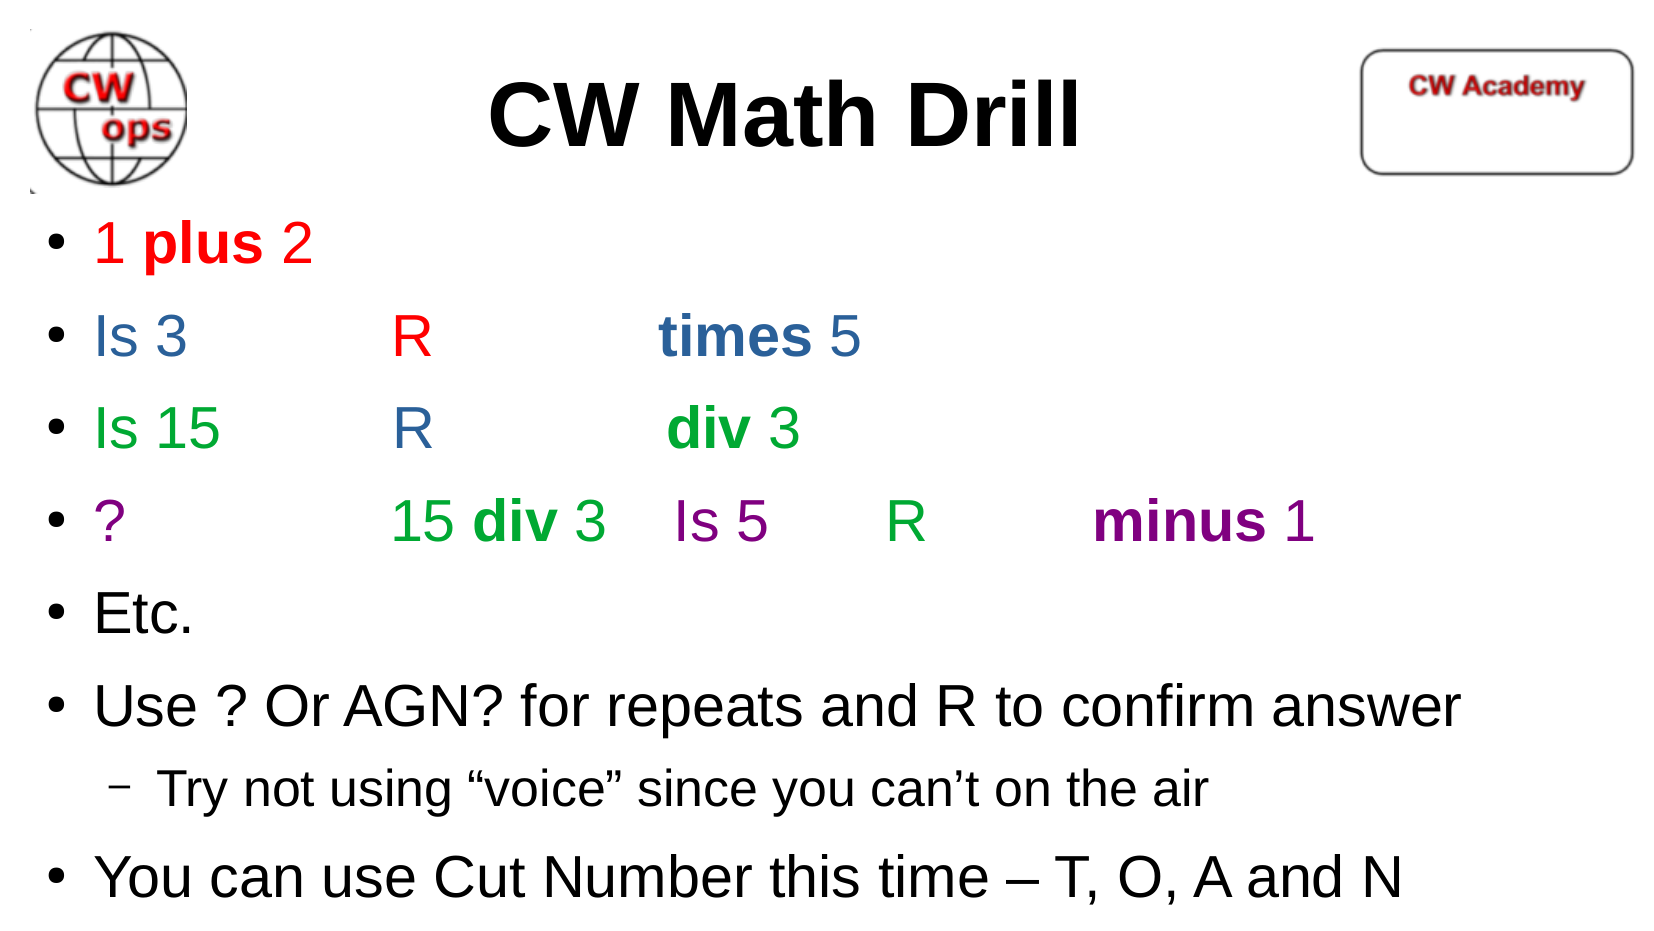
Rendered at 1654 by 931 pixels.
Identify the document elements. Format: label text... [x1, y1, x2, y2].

list 1 plus 2 Is 3 R times 5 Is 15 R div 3 ? 15 div 3 Is 5 R minus 1 Etc. Use ? Or AGN? for repeats and R to confirm answer Try not using “voice” since you can’t on the air You can use Cut Number this time – T, O, A and N [30, 210, 1636, 912]
picture [30, 29, 187, 194]
picture [1531, 37, 1640, 186]
title CW Math Drill [41, 37, 1531, 193]
